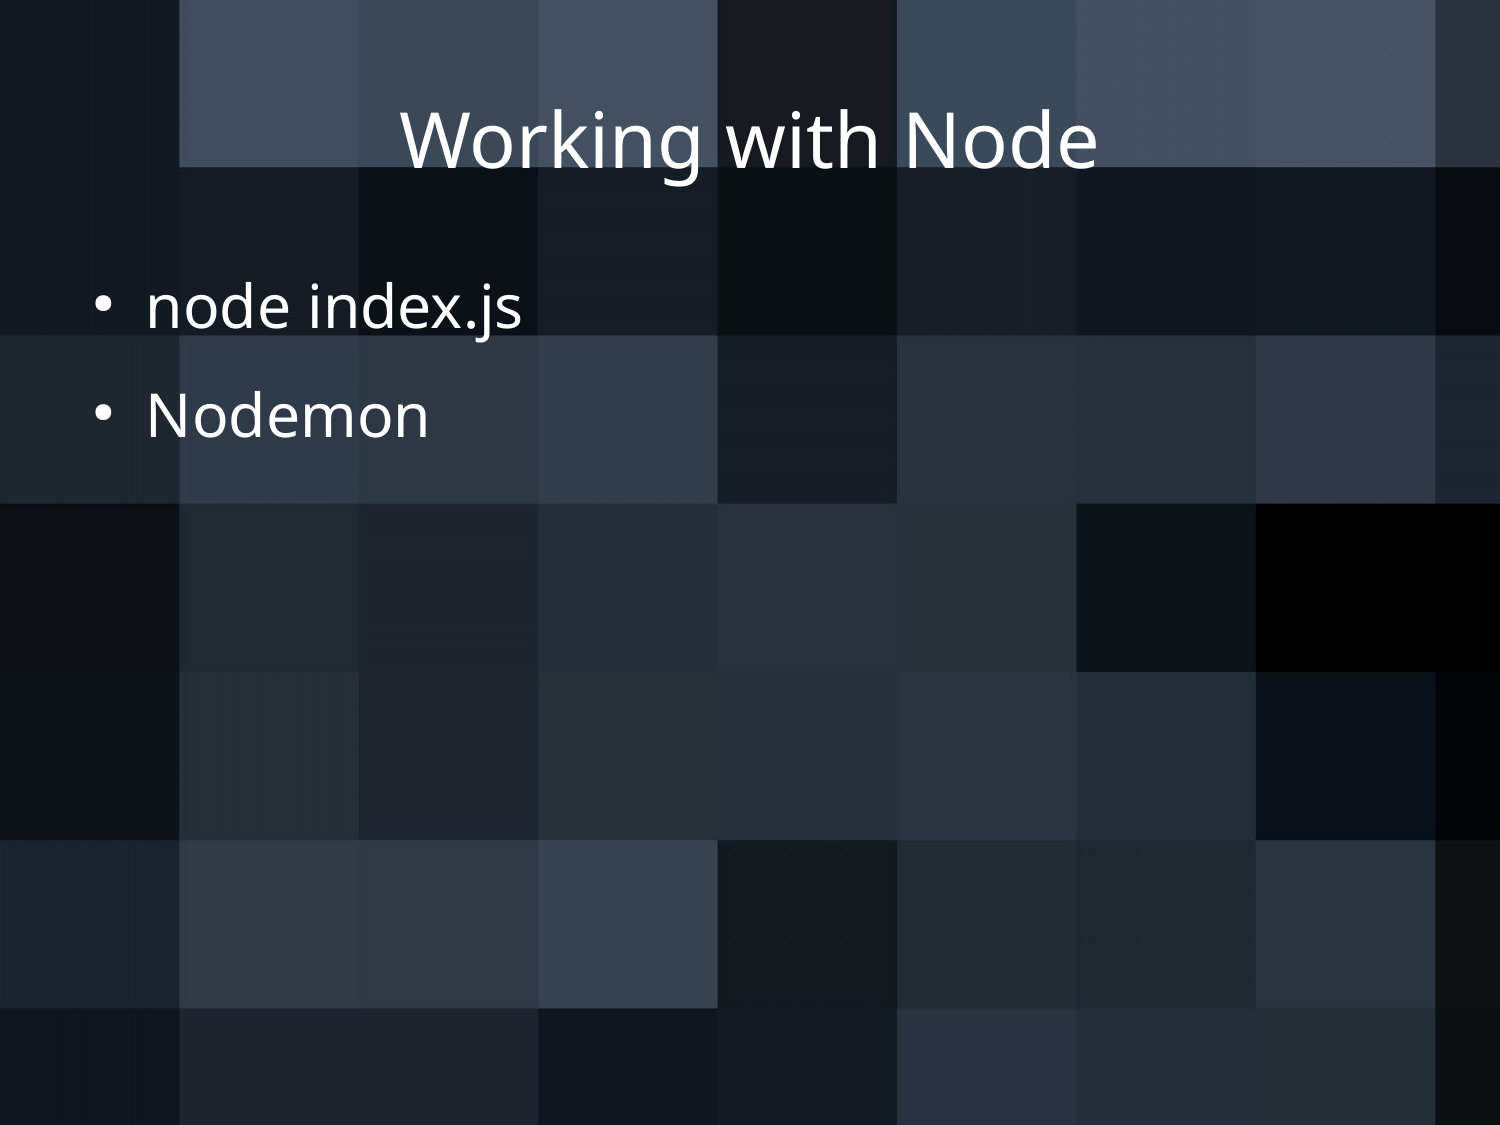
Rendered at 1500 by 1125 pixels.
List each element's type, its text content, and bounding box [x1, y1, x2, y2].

list node index.js Nodemon [75, 263, 1425, 916]
title Working with Node [75, 44, 1425, 233]
picture [0, 0, 1500, 1125]
